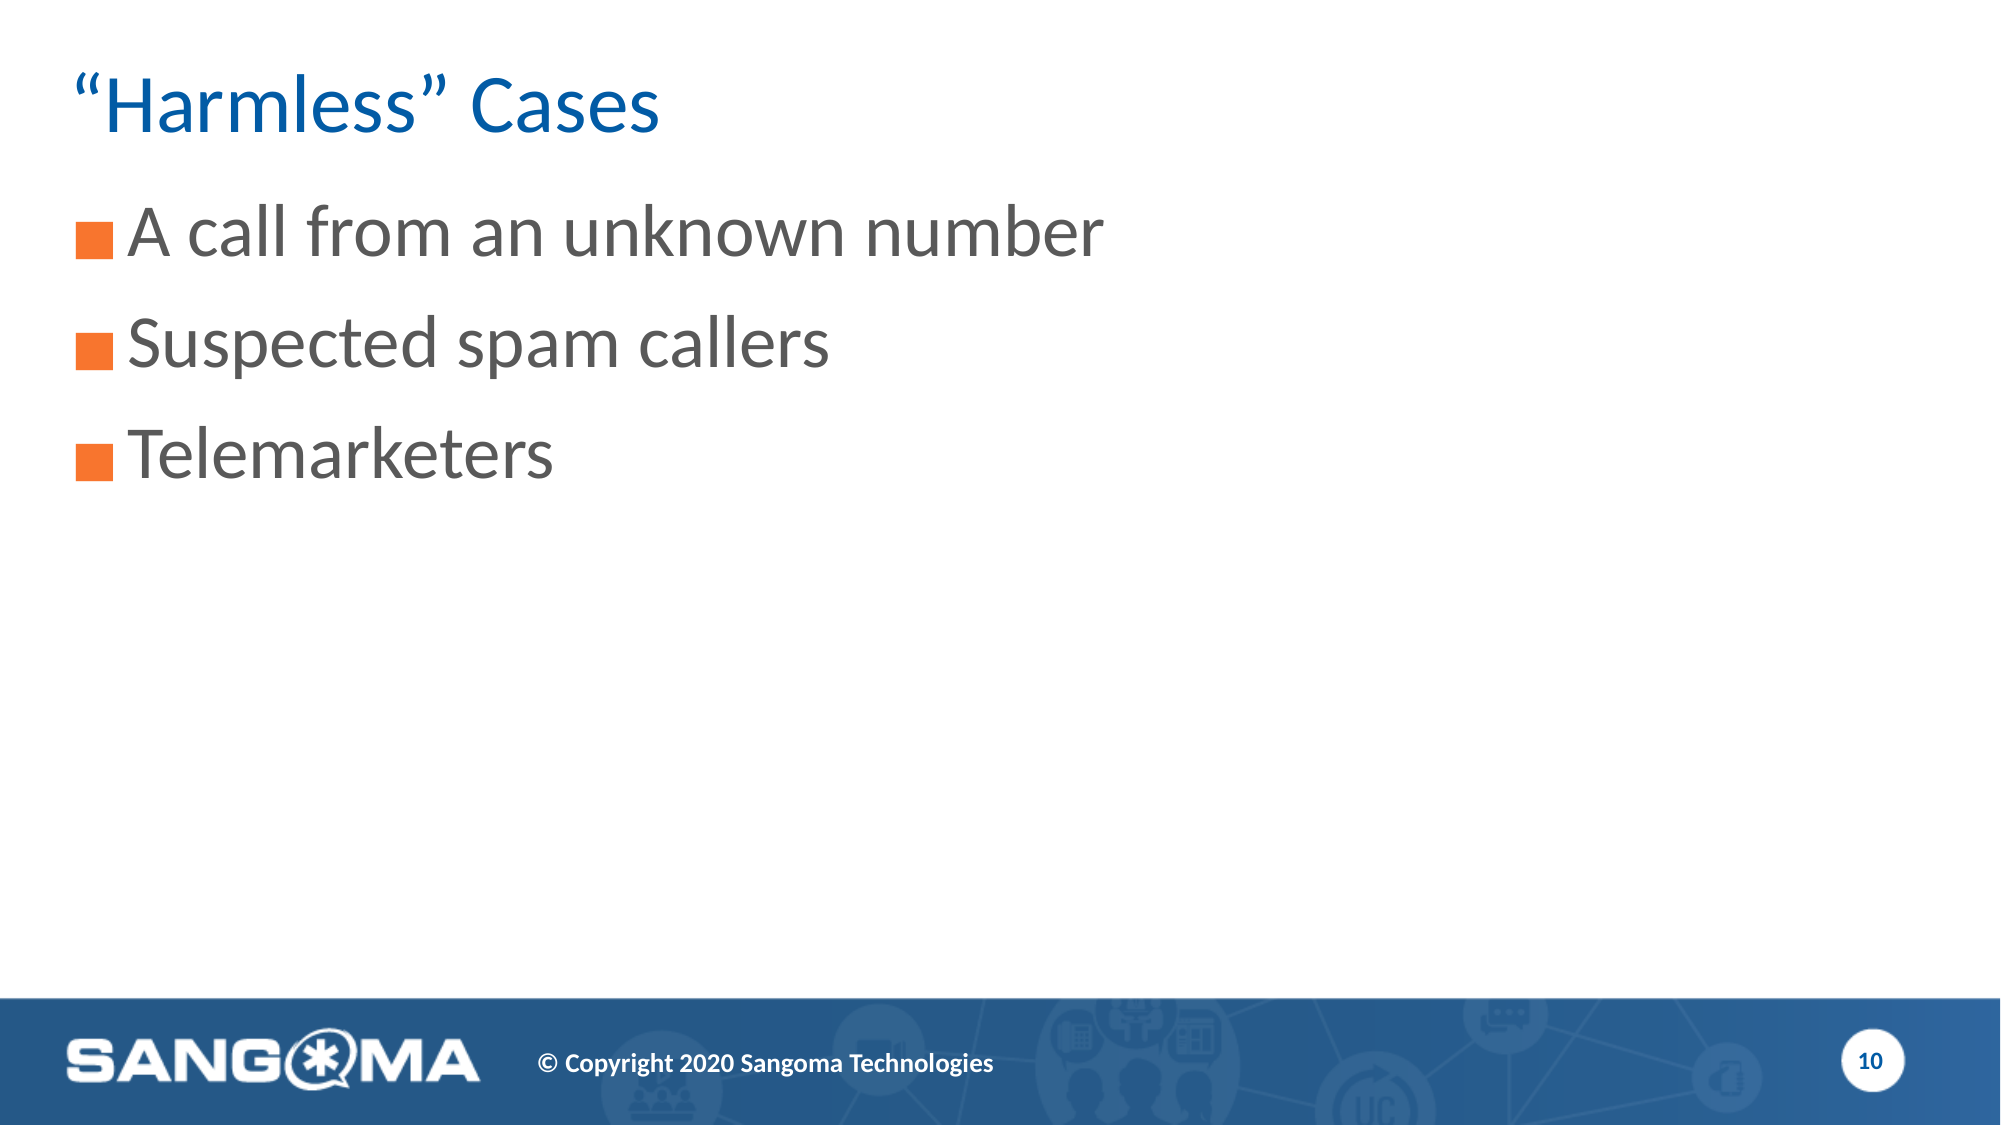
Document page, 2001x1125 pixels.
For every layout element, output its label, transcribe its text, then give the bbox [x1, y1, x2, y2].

picture [0, 0, 2001, 1125]
title “Harmless” Cases [54, 48, 1945, 164]
list A call from an unknown number Suspected spam callers Telemarketers [54, 174, 1945, 999]
